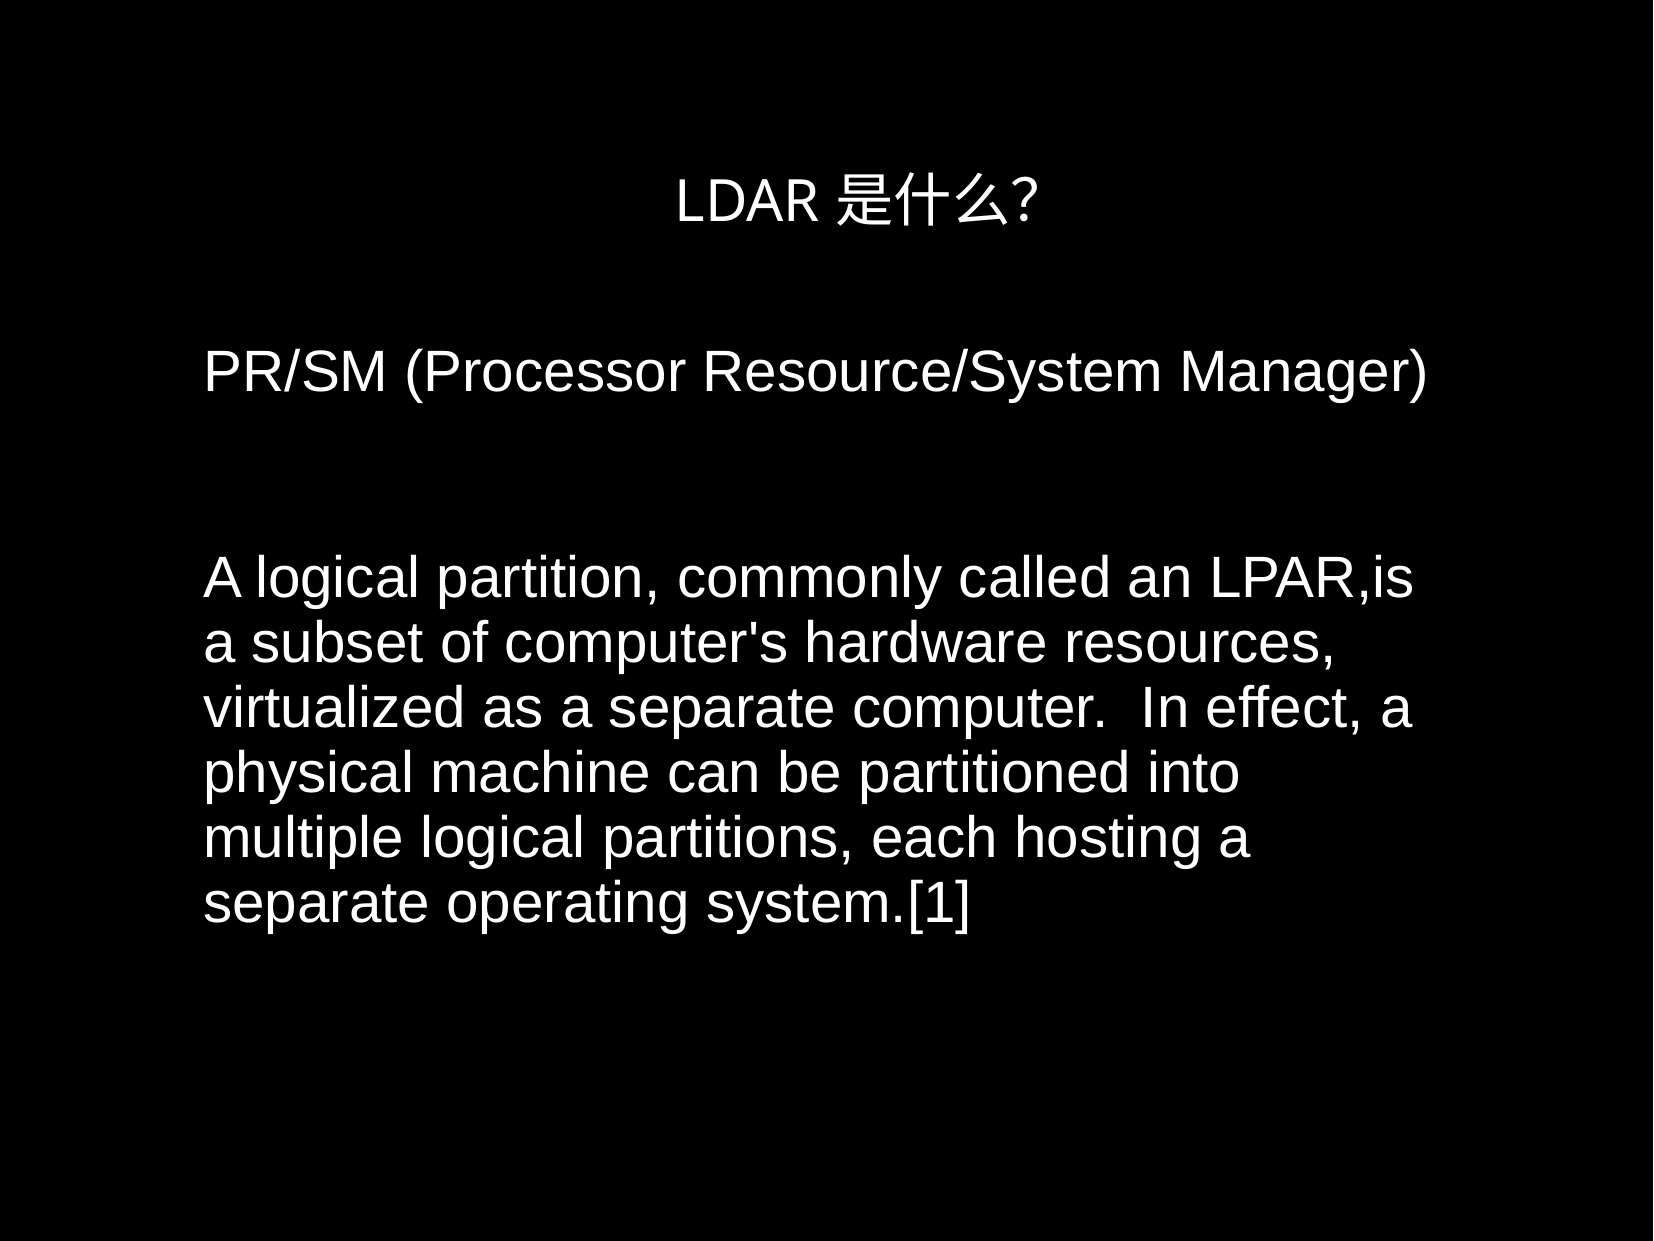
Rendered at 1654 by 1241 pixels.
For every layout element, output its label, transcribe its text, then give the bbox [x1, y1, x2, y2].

text_box PR/SM (Processor Resource/System Manager) [189, 330, 1531, 411]
text_box LDAR是什么？ [660, 146, 1186, 238]
text_box A logical partition, commonly called an LPAR,is a subset of computer's hardware resources, virtualized as a separate computer. In effect, a physical machine can be partitioned into multiple logical partitions, each hosting a separate operating system.[1] [188, 537, 1453, 941]
